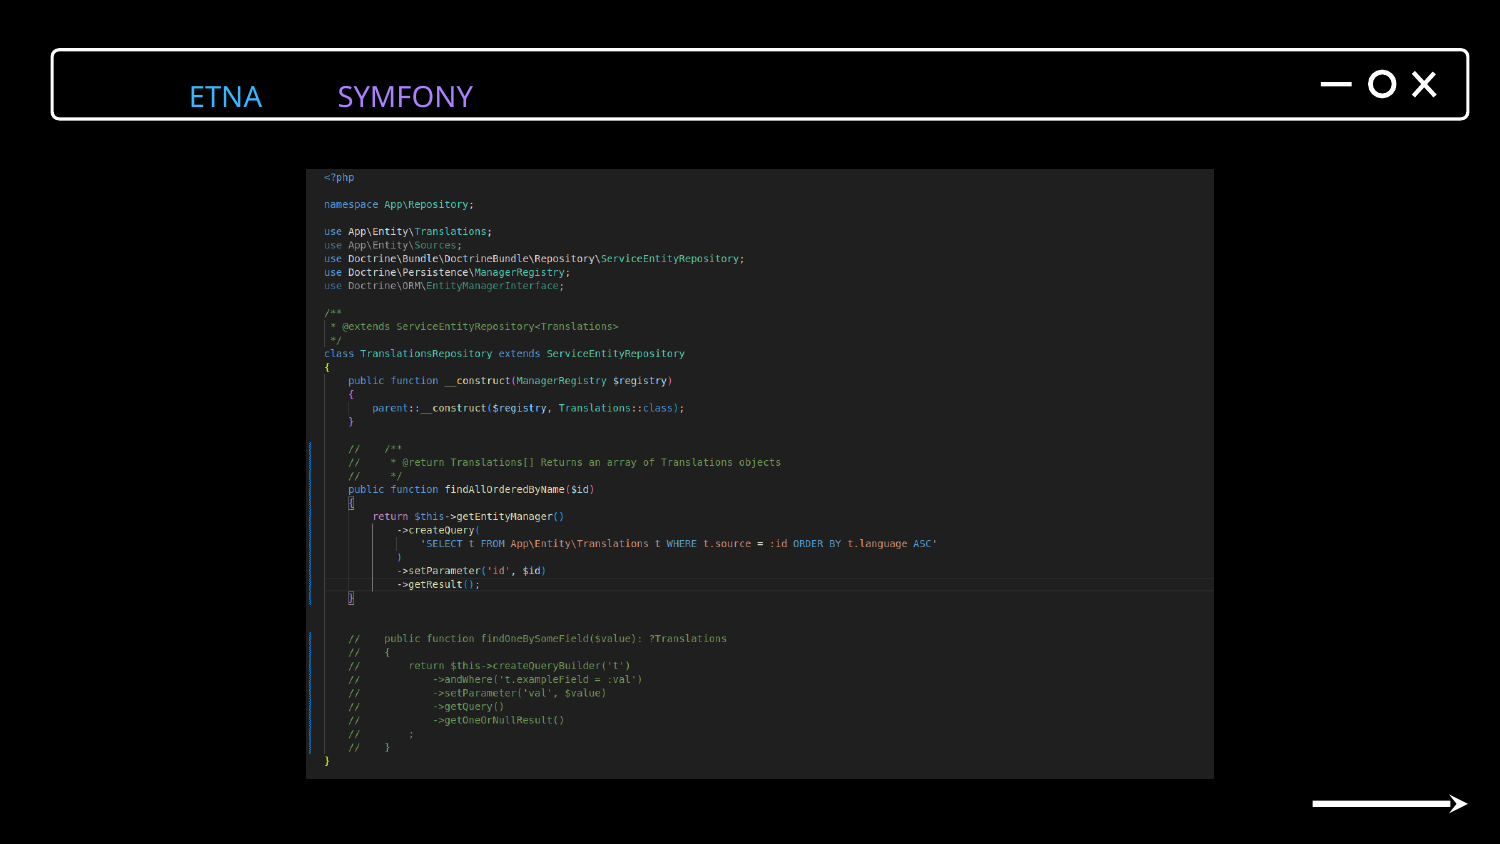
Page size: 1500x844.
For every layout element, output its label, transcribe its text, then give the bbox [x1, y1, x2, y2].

text_box [52, 49, 1468, 119]
picture [306, 169, 1214, 779]
text_box ETNA SYMFONY [86, 64, 577, 114]
